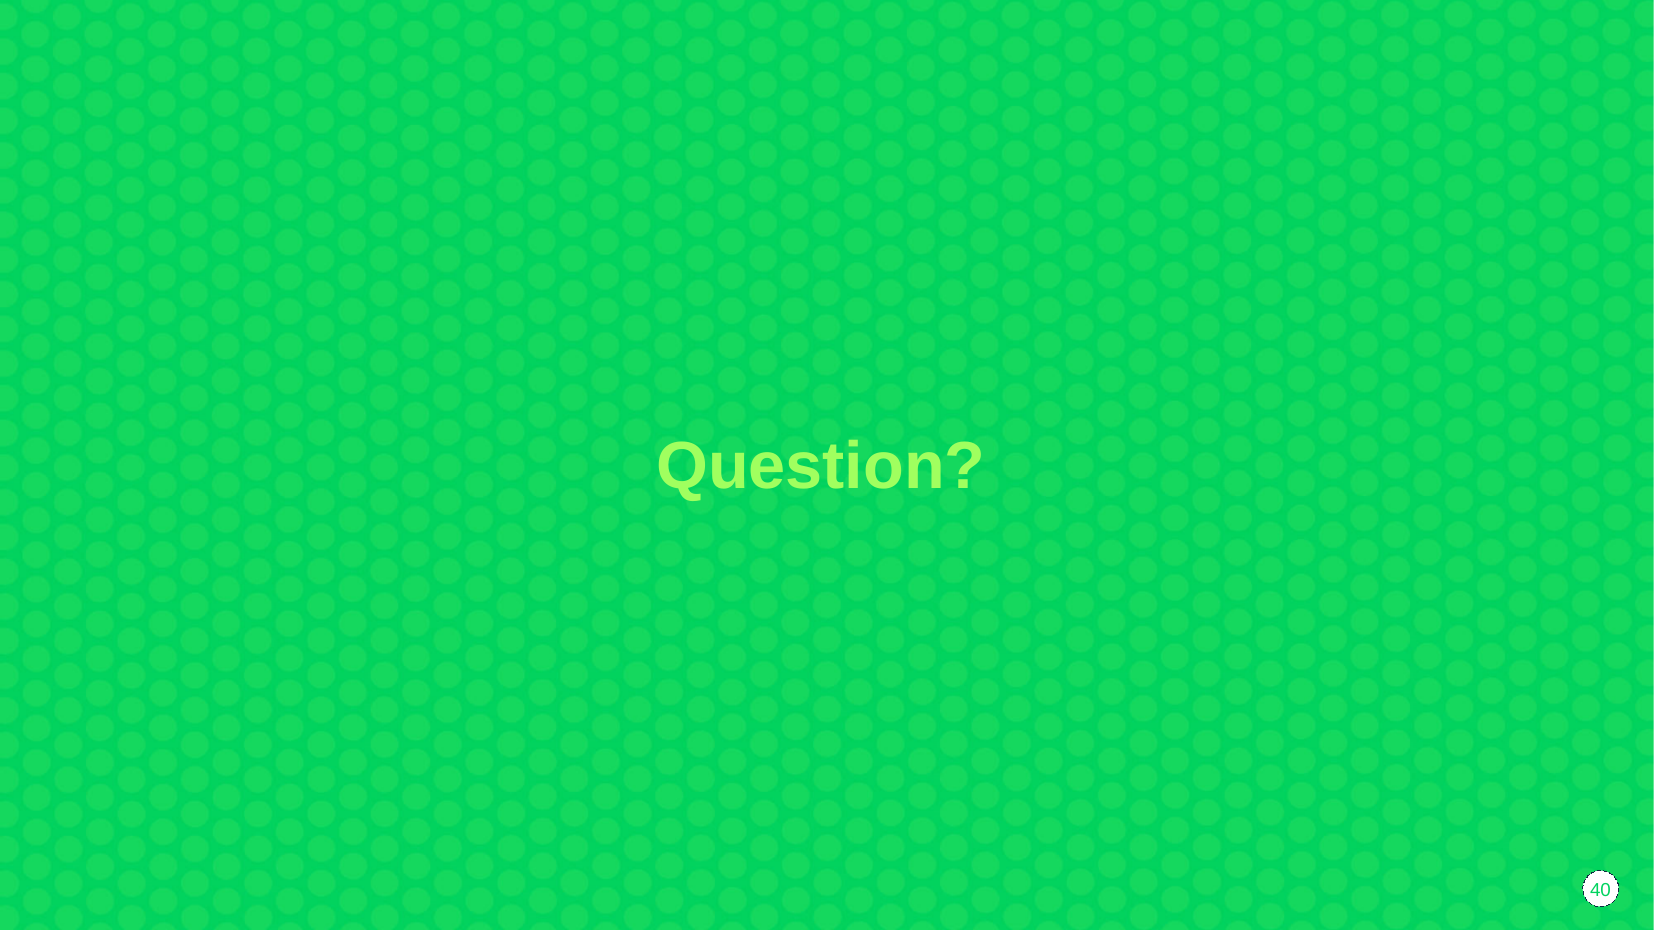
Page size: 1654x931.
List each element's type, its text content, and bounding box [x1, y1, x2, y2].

picture [0, 0, 1654, 930]
title Question? [640, 383, 1006, 547]
